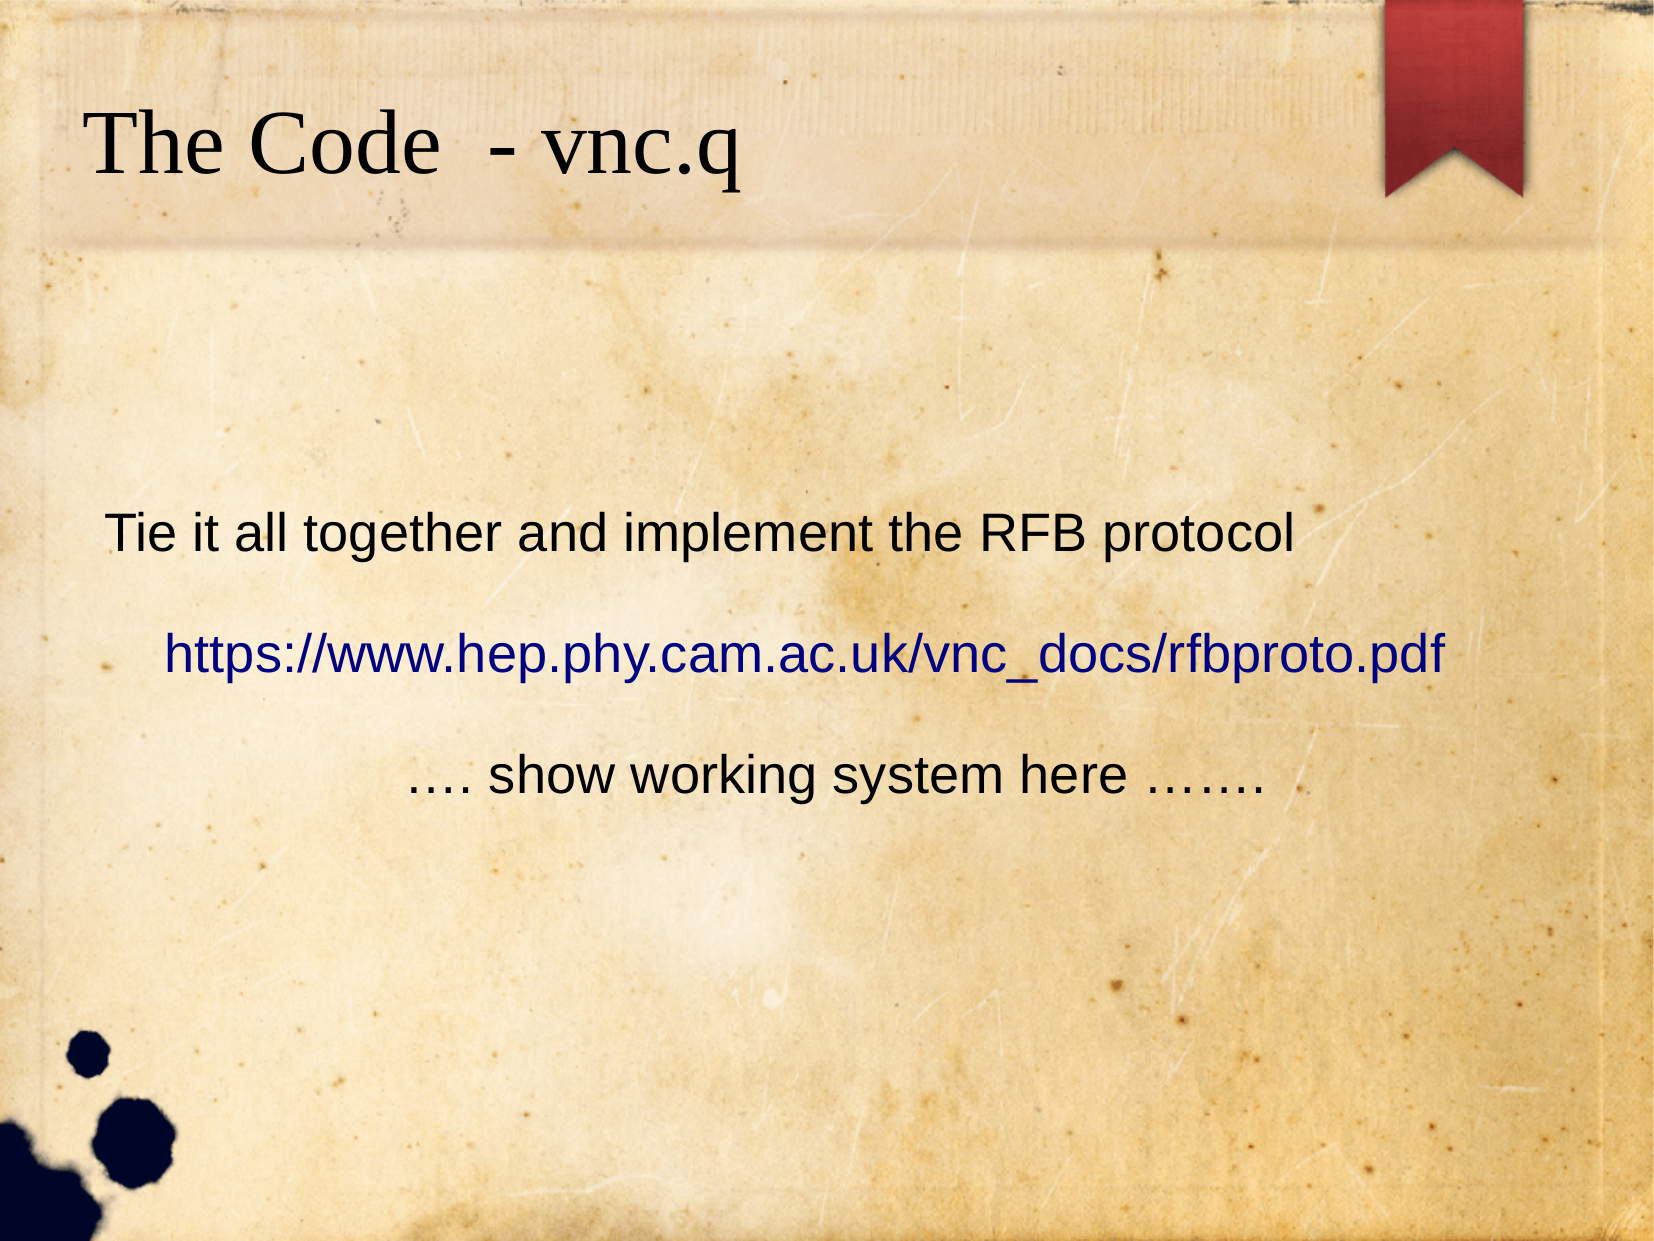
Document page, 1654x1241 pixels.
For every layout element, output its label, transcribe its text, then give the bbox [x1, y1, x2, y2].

title The Code - vnc.q [82, 49, 1347, 237]
text_box Tie it all together and implement the RFB protocol https://www.hep.phy.cam.ac.uk/vnc_docs/rfbproto.pdf …. show working system here ……. [90, 495, 1501, 876]
picture [0, 0, 1654, 1241]
